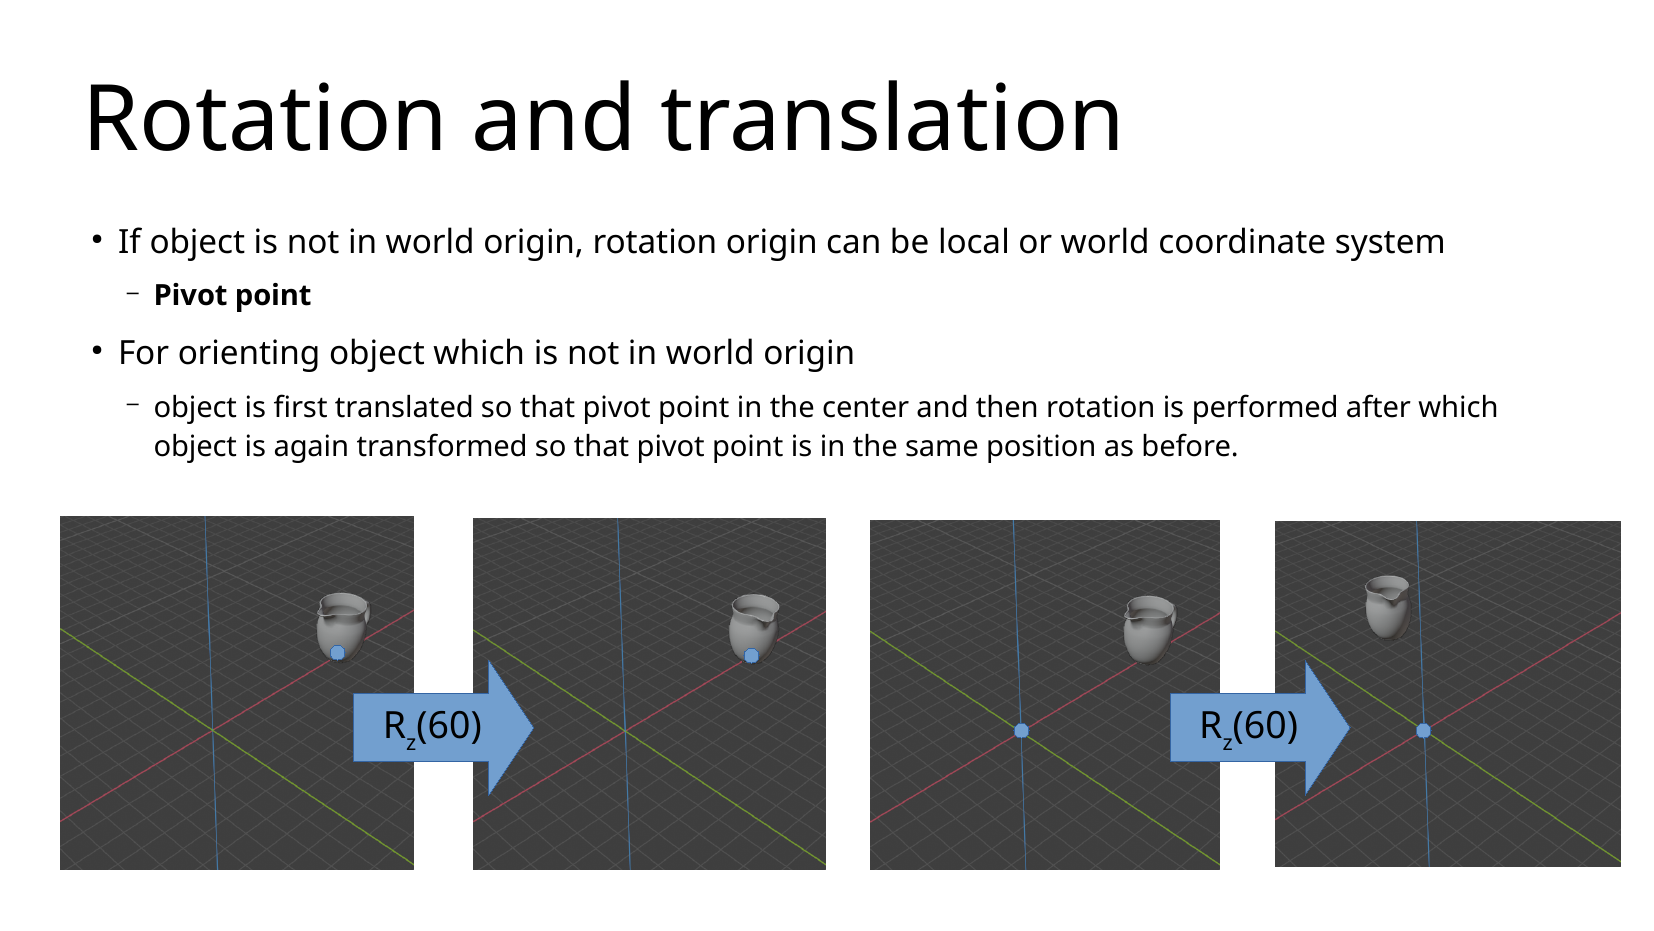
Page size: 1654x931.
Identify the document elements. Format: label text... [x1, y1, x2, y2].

text_box [330, 645, 346, 661]
picture [1275, 521, 1621, 867]
text_box [743, 648, 760, 664]
picture [473, 518, 826, 871]
text_box [1416, 723, 1432, 739]
title Rotation and translation [82, 37, 1571, 193]
picture [870, 520, 1220, 871]
list If object is not in world origin, rotation origin can be local or world coordinate system Pivot point For orienting object which is not in world origin object is first translated so that pivot point in the center and then rotation is performed after which object is again transformed so that pivot point is in the same position as before. [82, 217, 1571, 466]
text_box Rz(60) [353, 660, 534, 796]
picture [60, 516, 414, 871]
text_box [1013, 723, 1030, 739]
text_box Rz(60) [1170, 660, 1351, 796]
